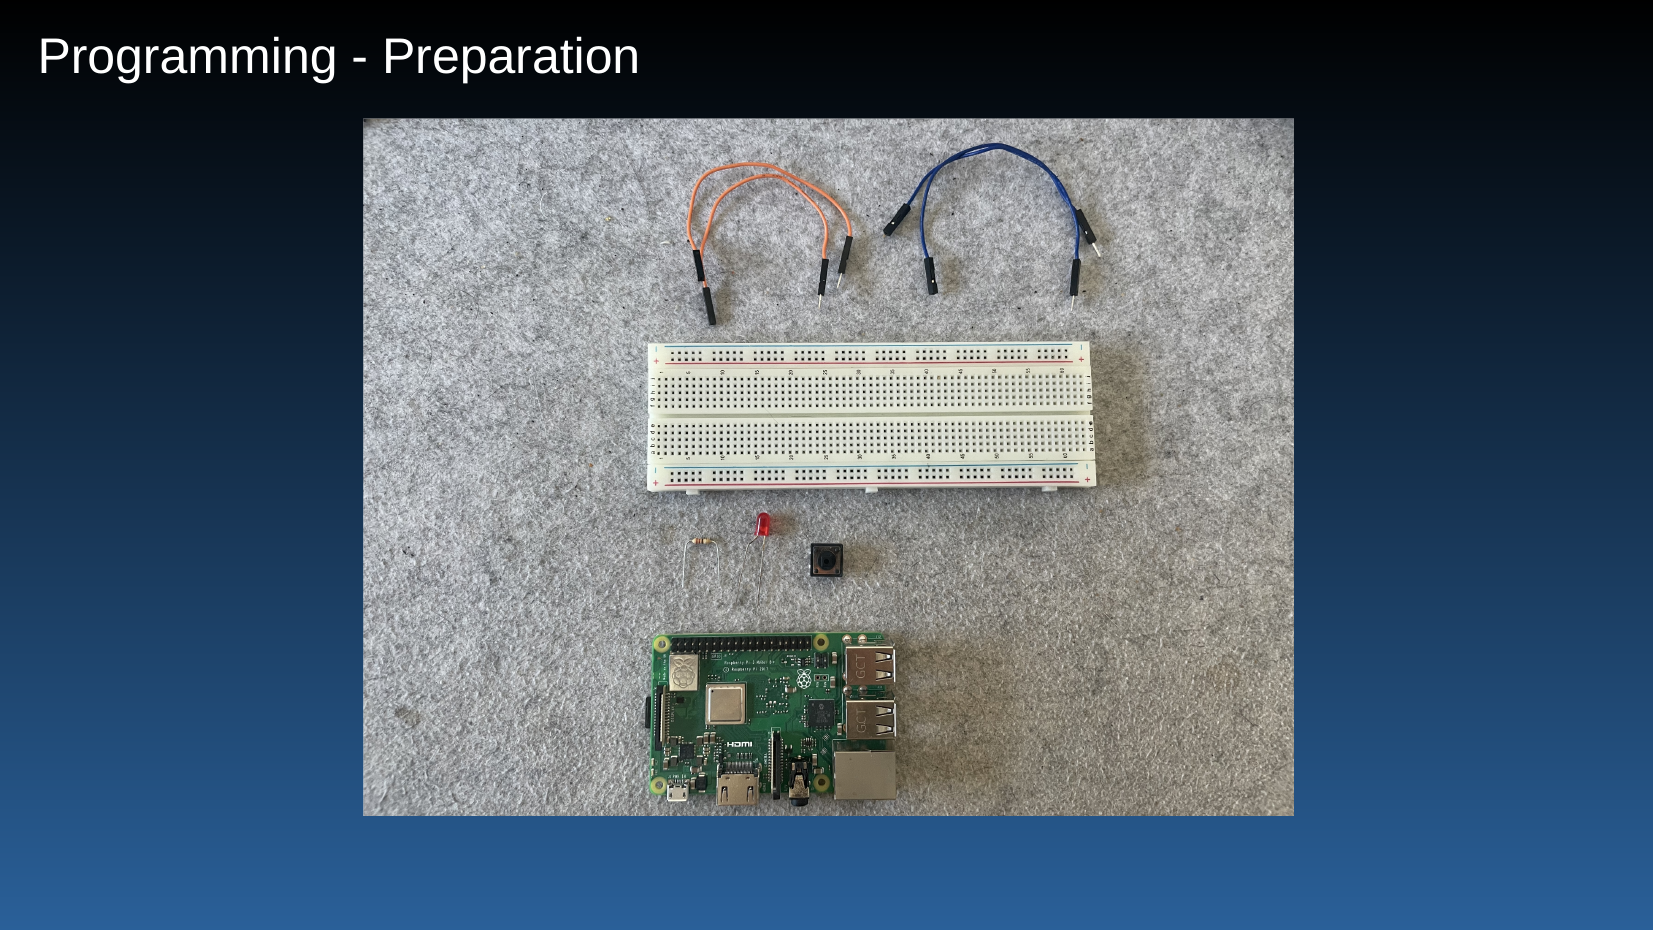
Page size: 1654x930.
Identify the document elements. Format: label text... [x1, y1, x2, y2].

title Programming - Preparation [37, 28, 1612, 84]
picture [363, 118, 1294, 816]
